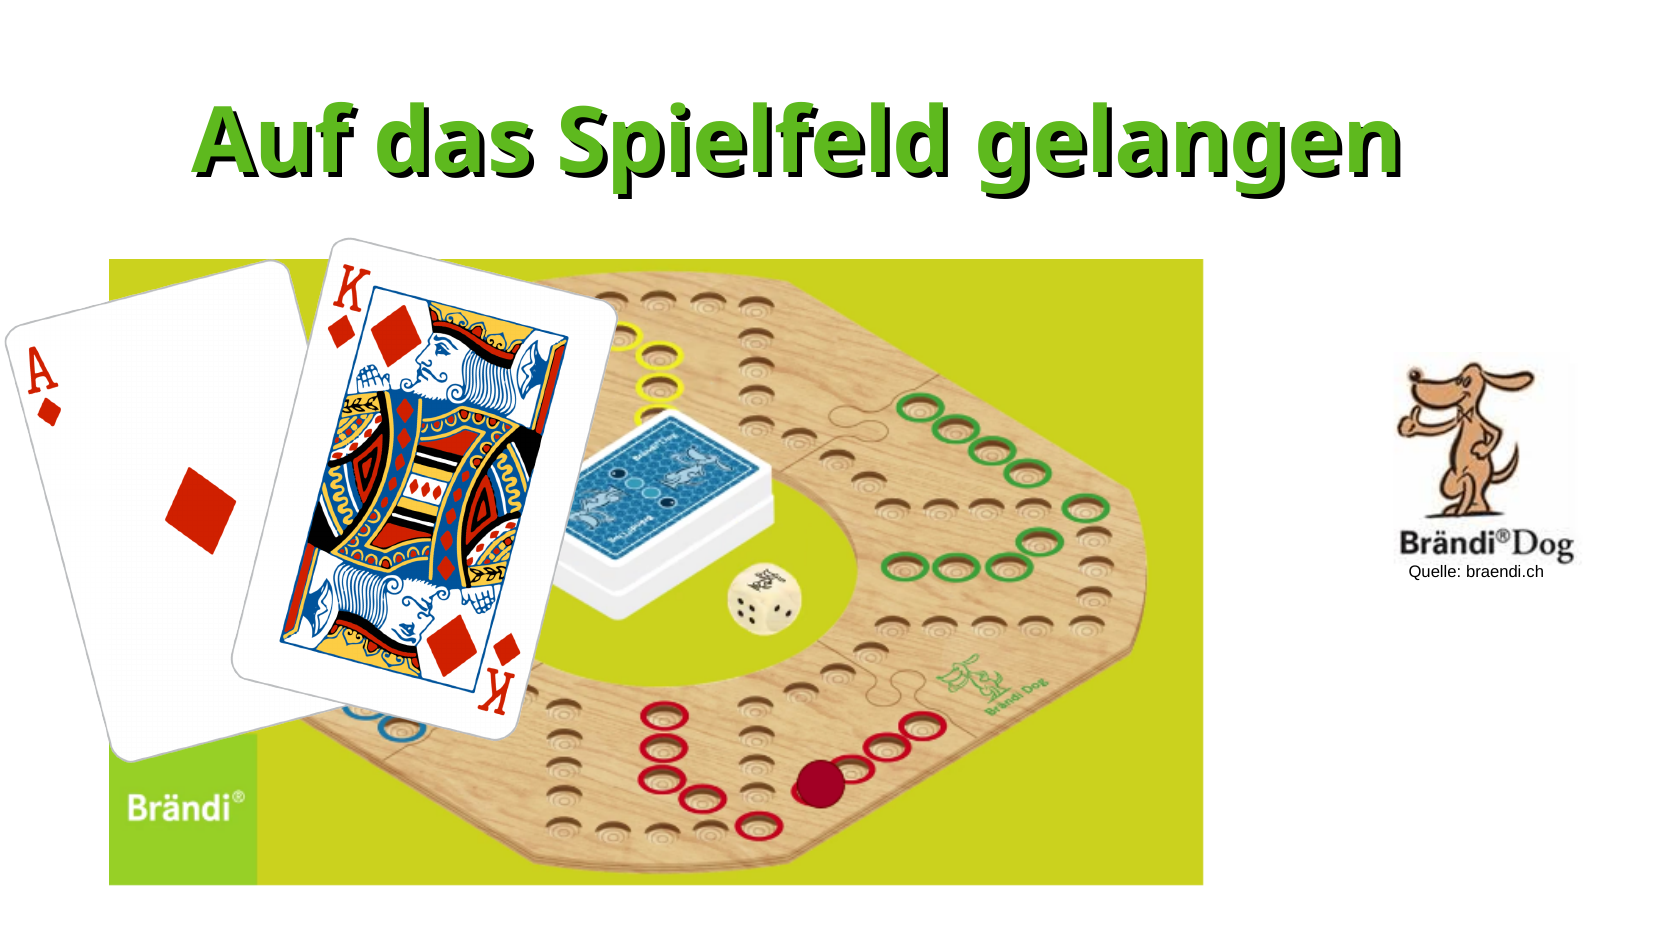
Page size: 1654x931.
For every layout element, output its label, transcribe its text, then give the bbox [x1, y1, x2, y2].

text_box [94, 295, 109, 303]
title Auf das Spielfeld gelangen [47, 59, 1548, 215]
picture [1294, 352, 1654, 578]
text_box Quelle: braendi.ch [1393, 555, 1607, 589]
picture [0, 232, 1205, 887]
